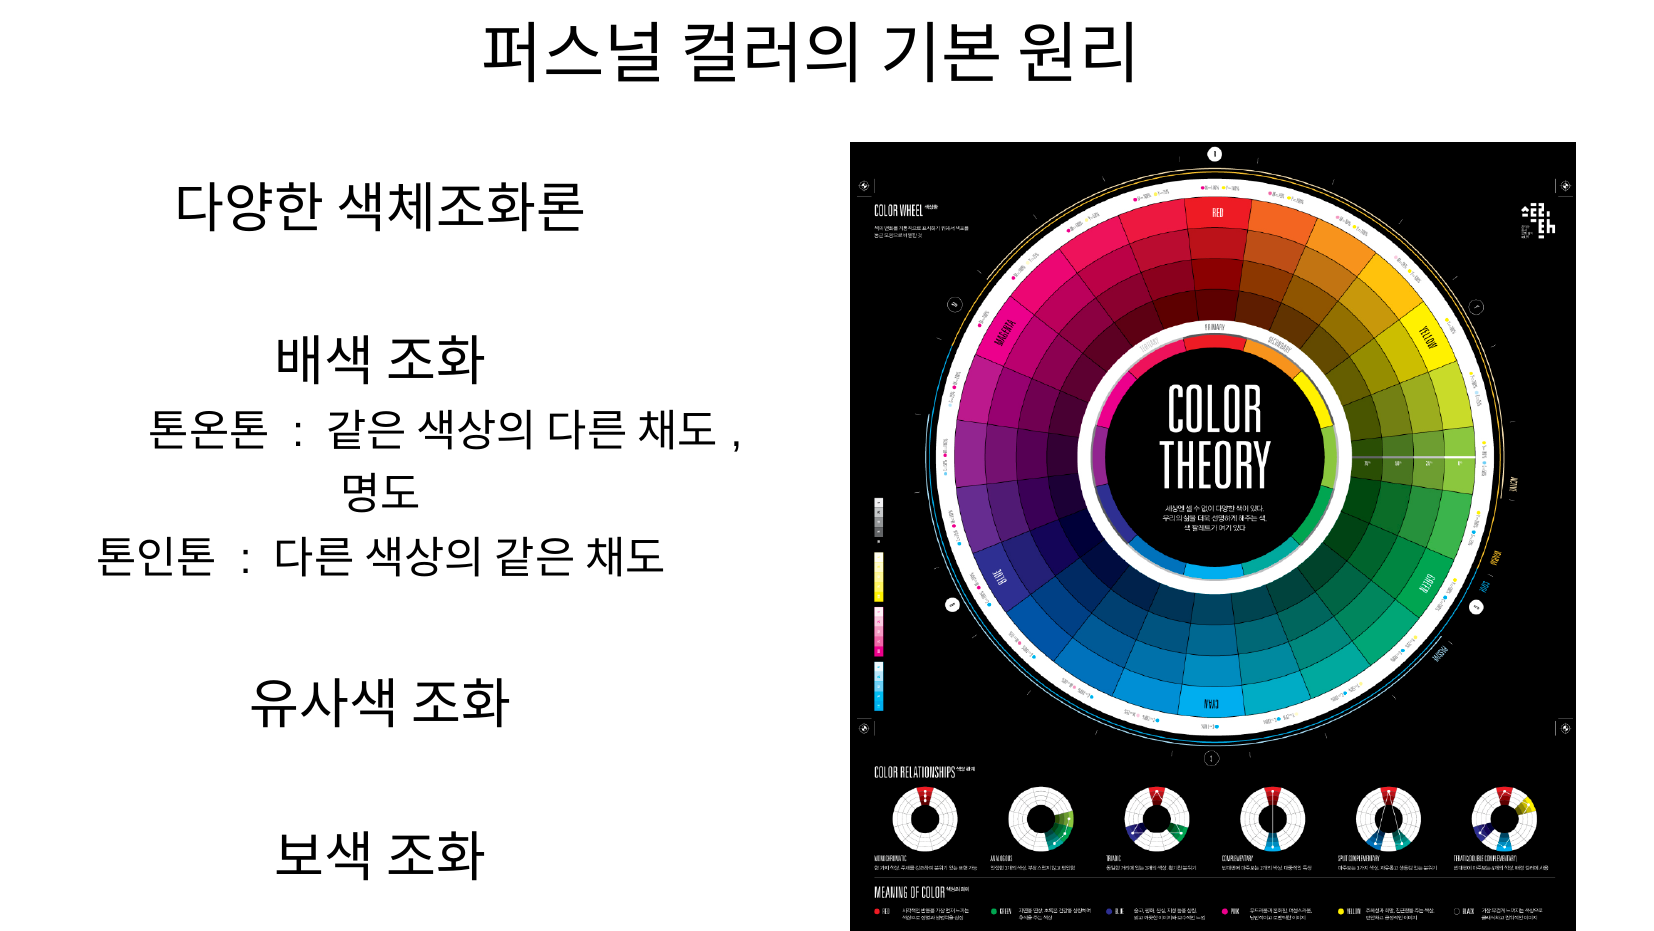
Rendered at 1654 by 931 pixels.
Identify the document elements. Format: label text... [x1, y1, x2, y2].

subtitle 다양한 색체조화론 배색 조화 톤온톤 : 같은 색상의 다른 채도, 명도 톤인톤 : 다른 색상의 같은 채도 유사색 조화 보색 조화 [11, 150, 751, 931]
text_box 퍼스널 컬러의 기본 원리 [75, 0, 1564, 97]
picture [850, 142, 1576, 931]
